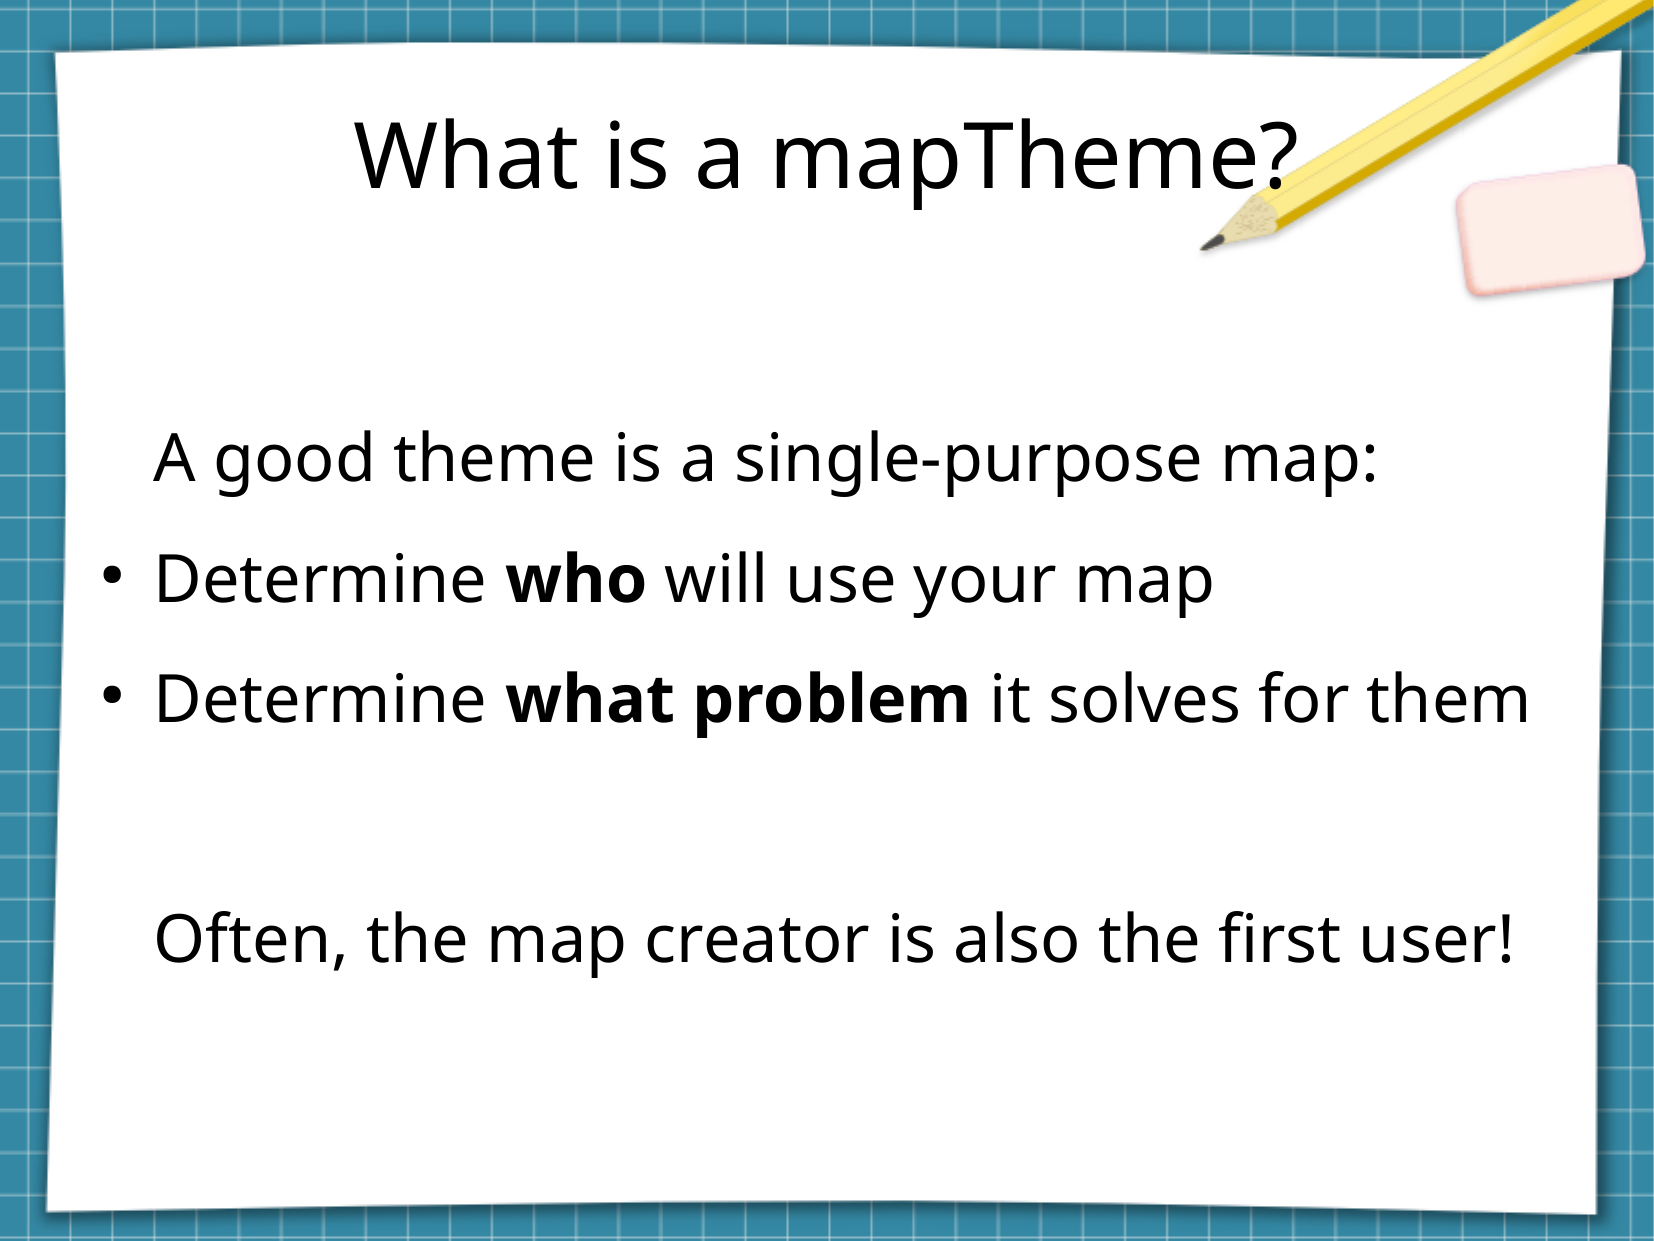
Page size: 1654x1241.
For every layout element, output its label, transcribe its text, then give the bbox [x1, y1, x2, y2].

list A good theme is a single-purpose map: Determine who will use your map Determine what problem it solves for them Often, the map creator is also the first user! [82, 290, 1571, 1010]
picture [0, 0, 1654, 1241]
title What is a mapTheme? [82, 49, 1571, 257]
